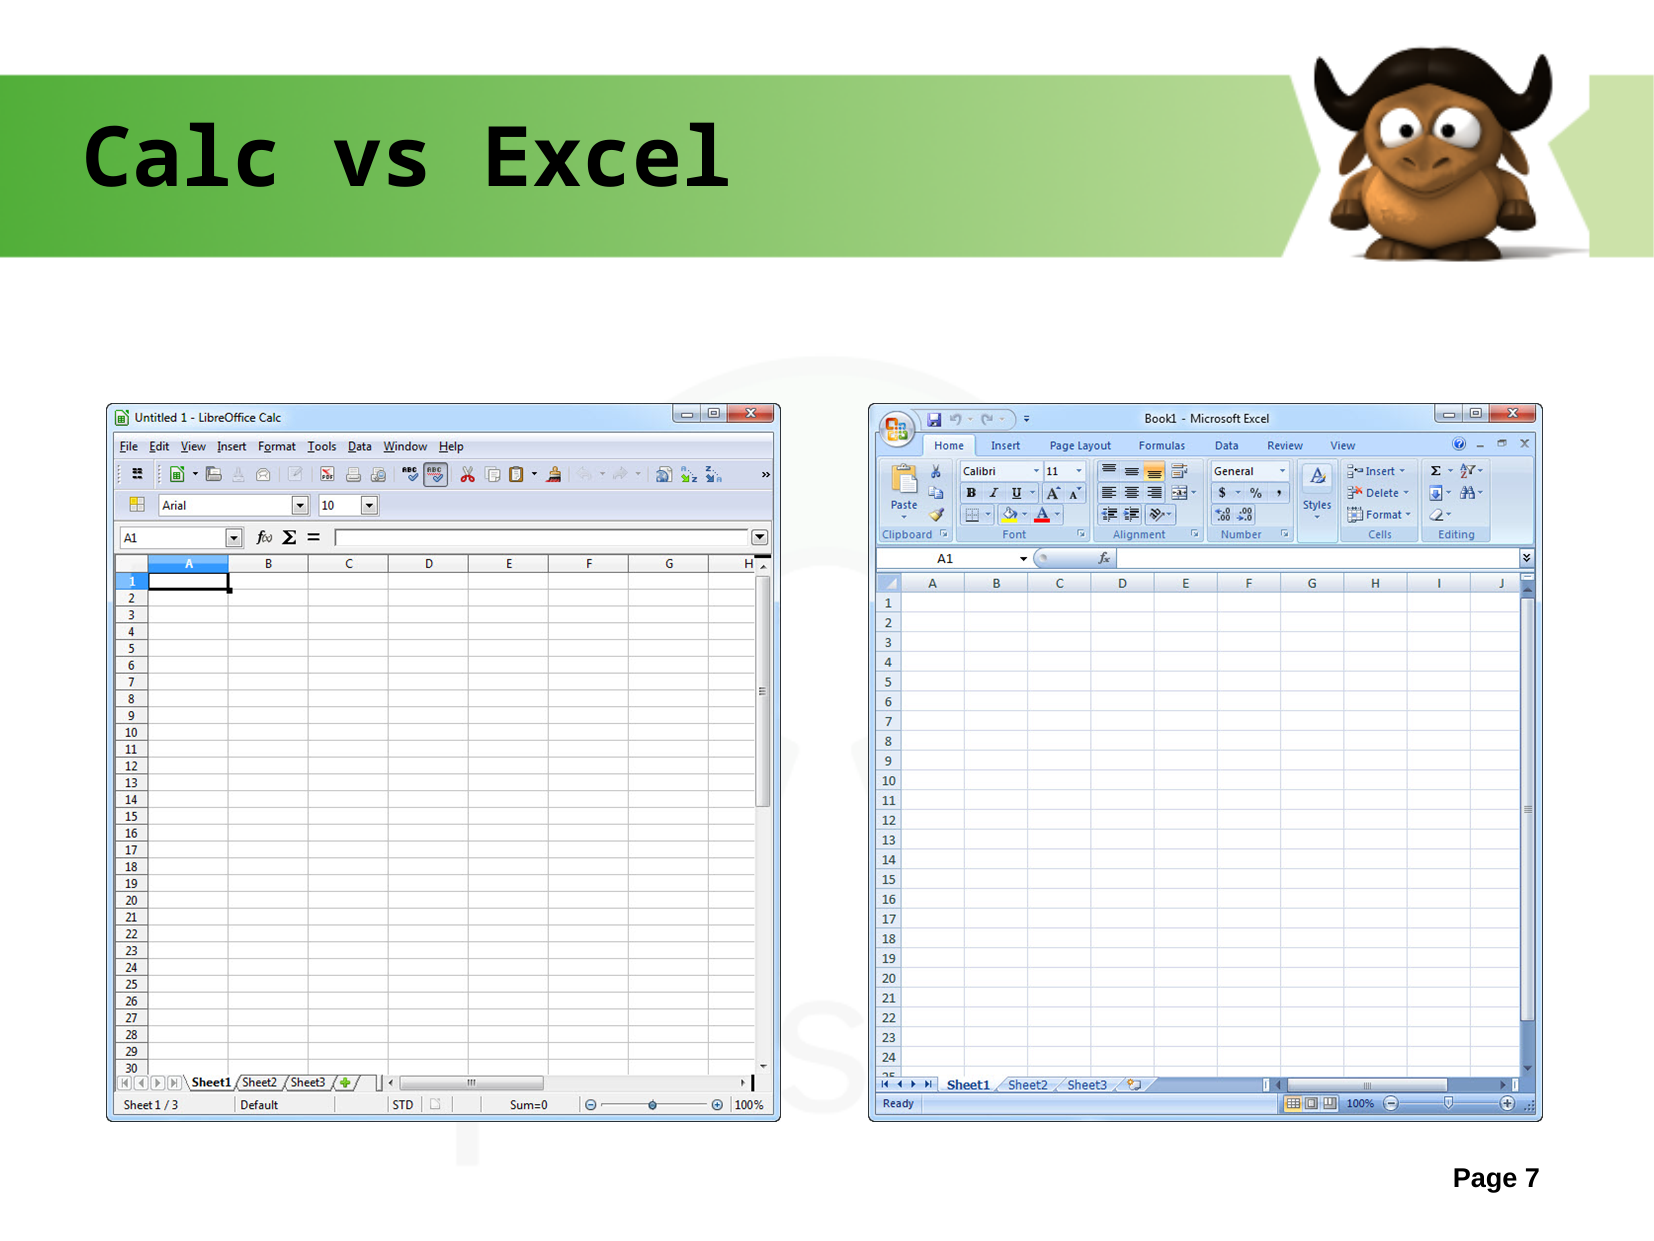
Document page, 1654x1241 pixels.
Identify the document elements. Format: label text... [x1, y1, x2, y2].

picture [0, 0, 1654, 1241]
title Calc vs Excel [82, 49, 1571, 257]
